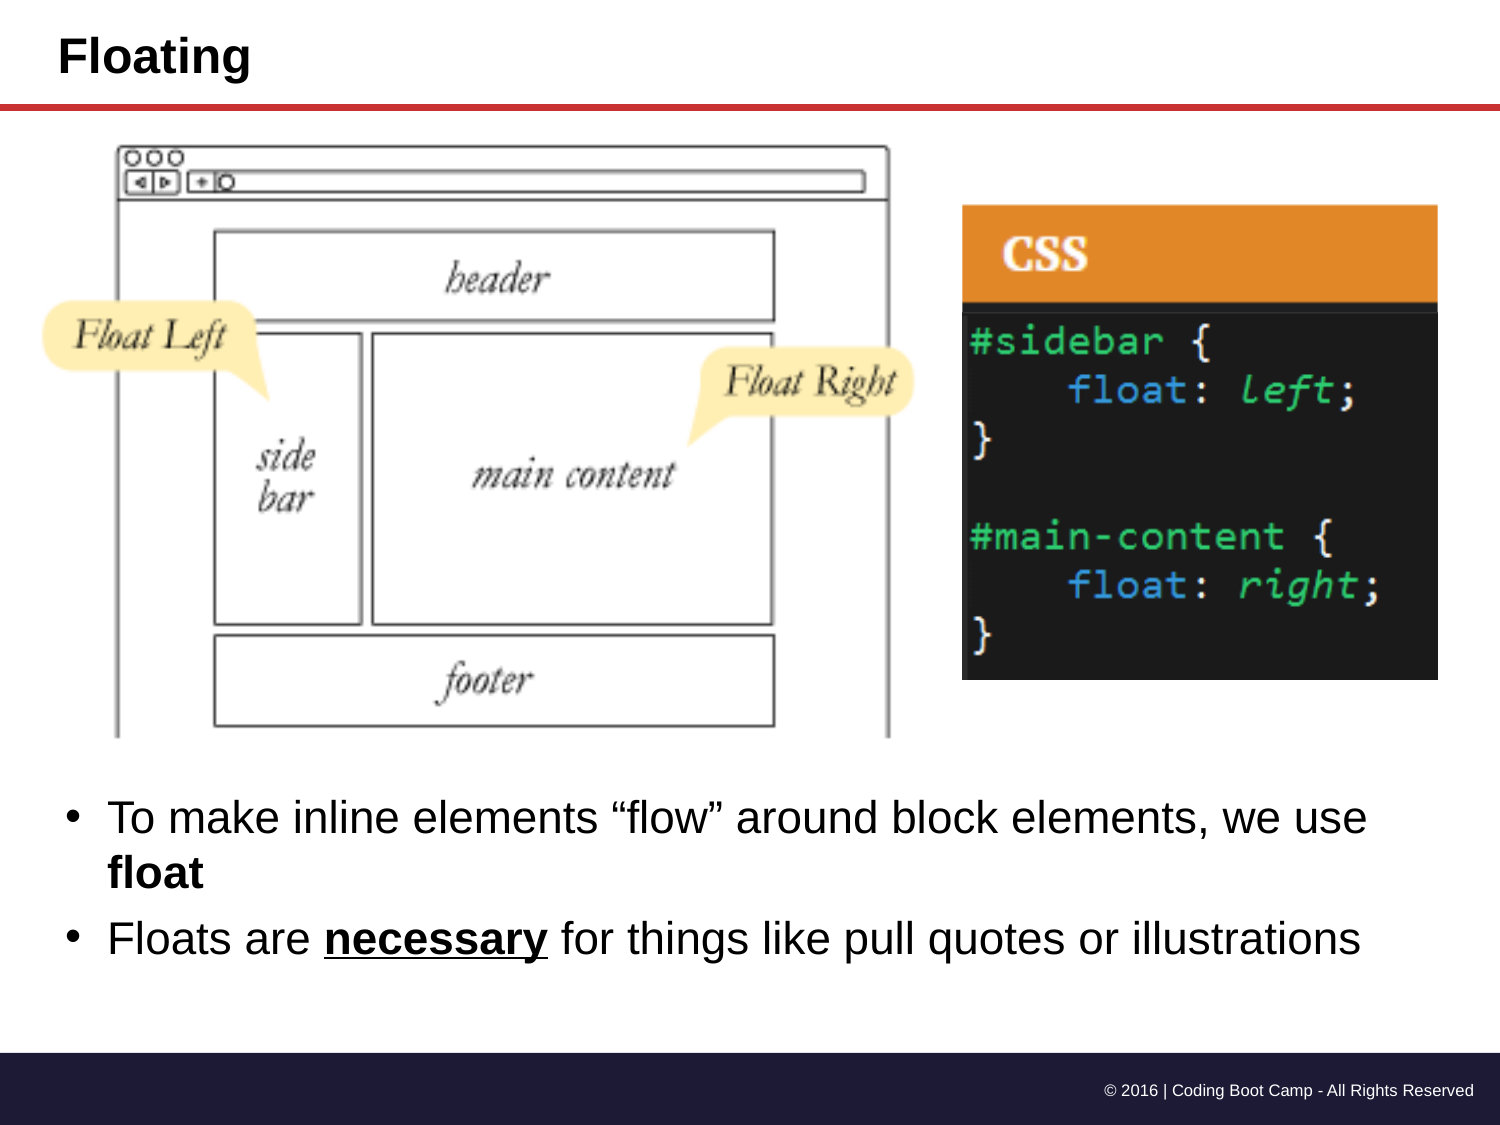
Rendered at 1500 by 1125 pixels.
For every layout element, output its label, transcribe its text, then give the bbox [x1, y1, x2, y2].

picture [0, 122, 938, 763]
text_box To make inline elements “flow” around block elements, we use float Floats are necessary for things like pull quotes or illustrations [49, 772, 1463, 979]
picture [962, 203, 1438, 680]
text_box Floating [50, 16, 913, 91]
